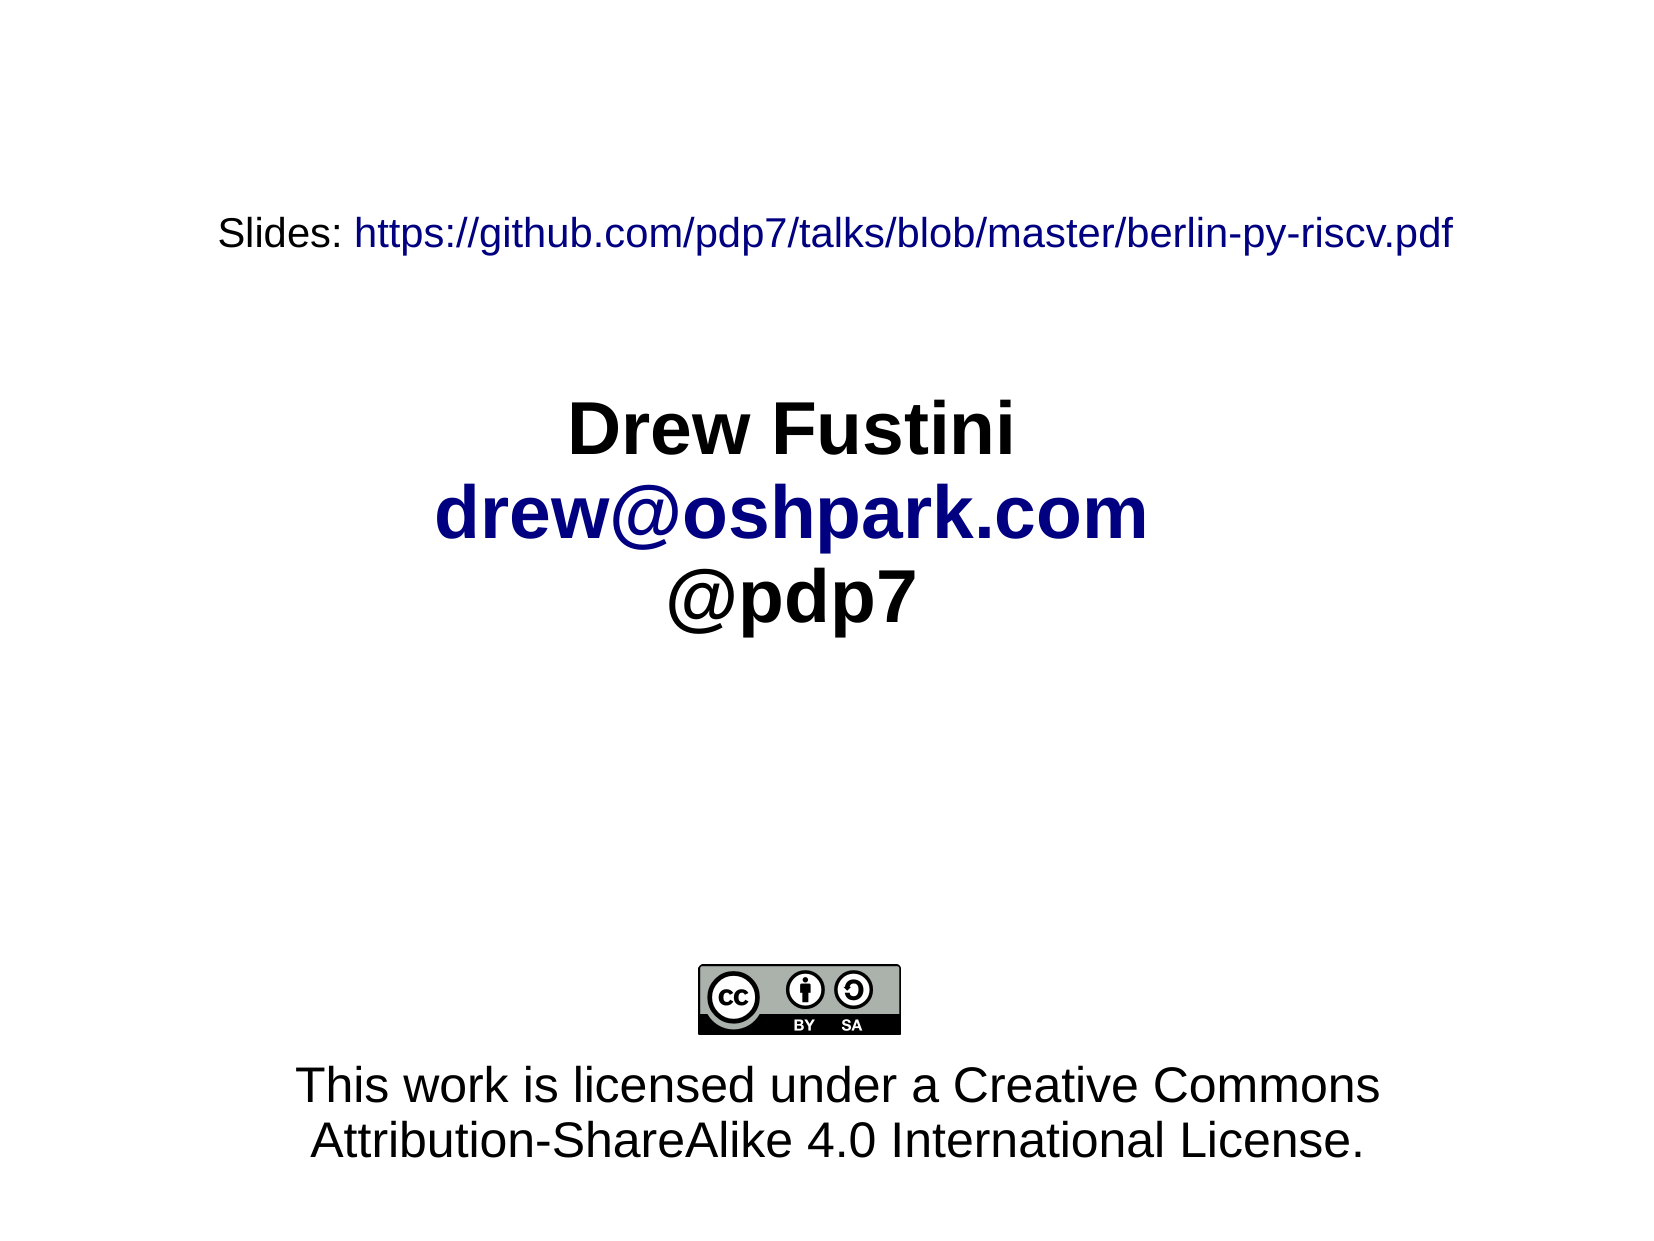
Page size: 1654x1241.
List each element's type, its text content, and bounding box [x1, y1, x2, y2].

text_box Slides: https://github.com/pdp7/talks/blob/master/berlin-py-riscv.pdf [10, 202, 1654, 353]
list This work is licensed under a Creative Commons Attribution-ShareAlike 4.0 International License. [255, 859, 1422, 1183]
list Drew Fustini drew@oshpark.com @pdp7 [0, 251, 1640, 1167]
picture [698, 964, 901, 1036]
